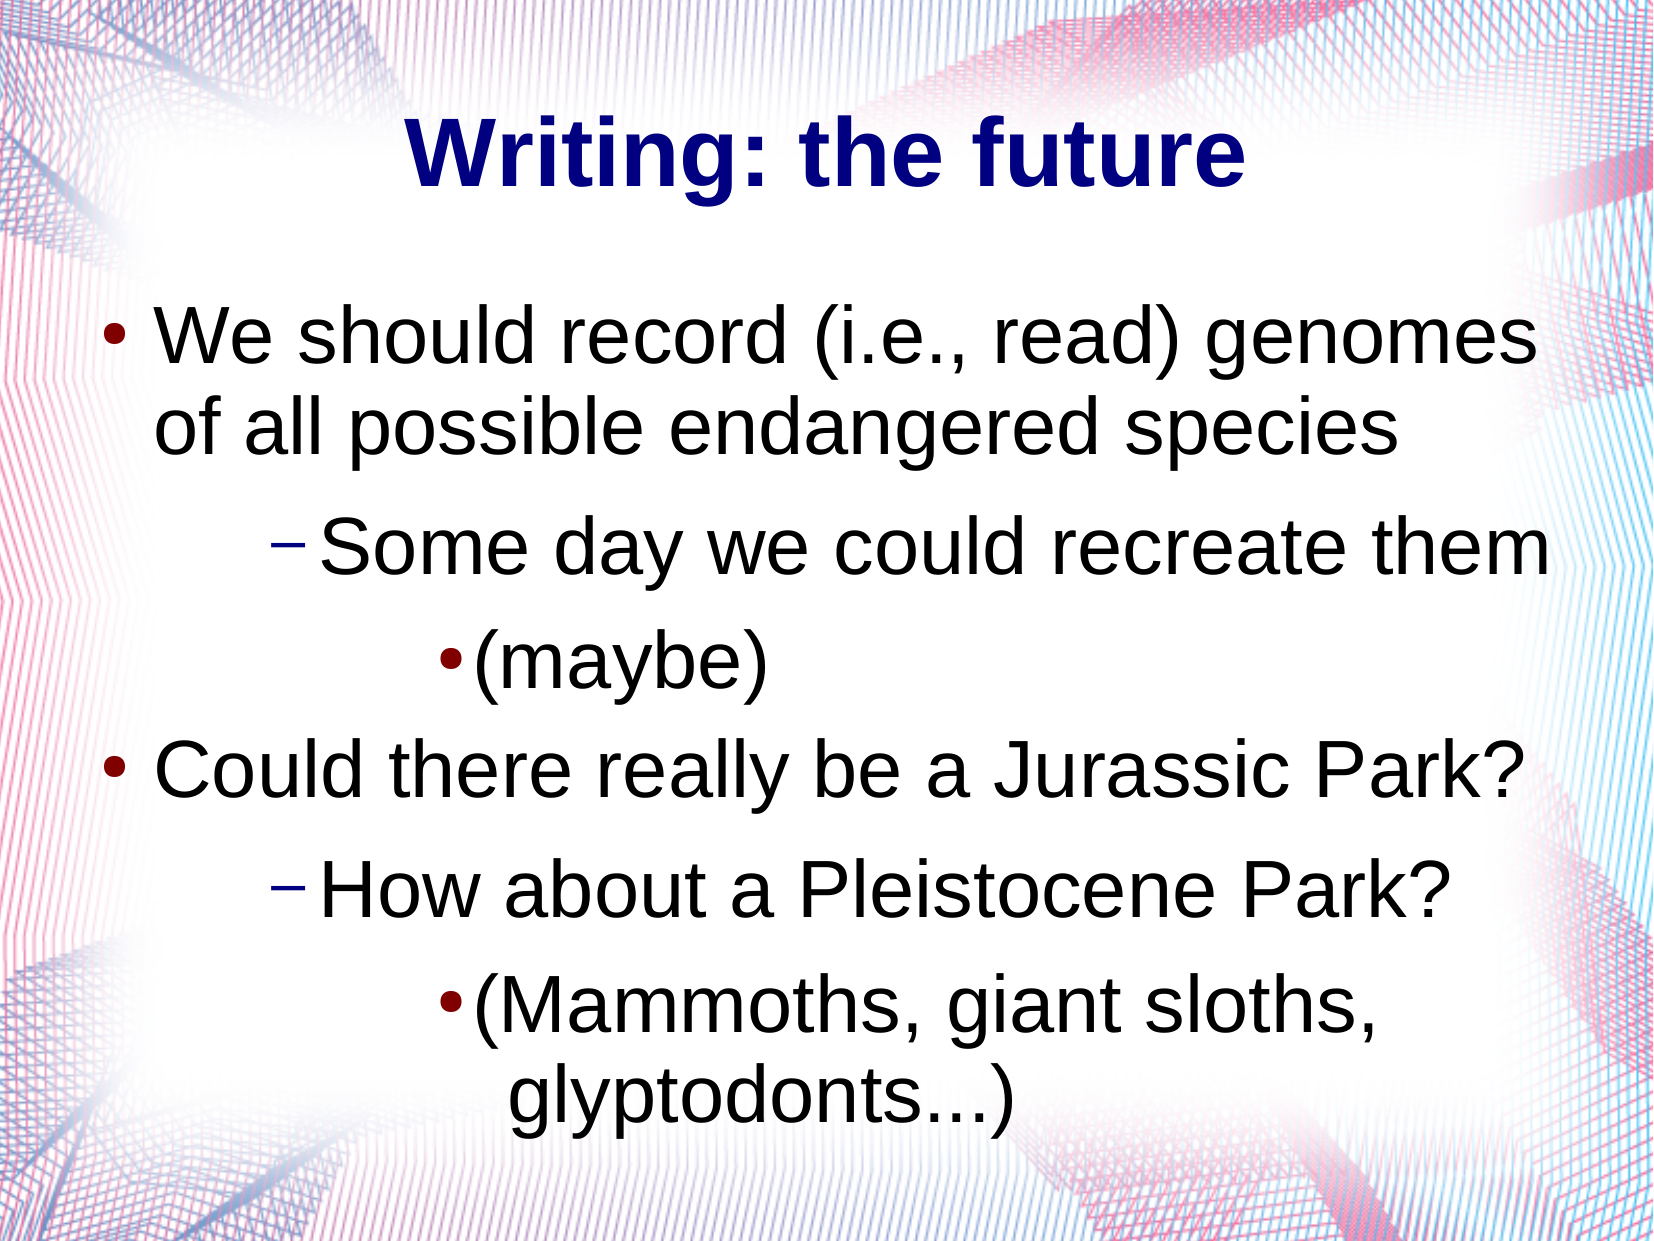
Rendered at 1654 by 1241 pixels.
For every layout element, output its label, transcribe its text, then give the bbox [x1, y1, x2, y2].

picture [0, 0, 1654, 1241]
title Writing: the future [82, 49, 1571, 257]
list We should record (i.e., read) genomes of all possible endangered species Some day we could recreate them (maybe) Could there really be a Jurassic Park? How about a Pleistocene Park? (Mammoths, giant sloths, glyptodonts...) [82, 290, 1571, 1182]
